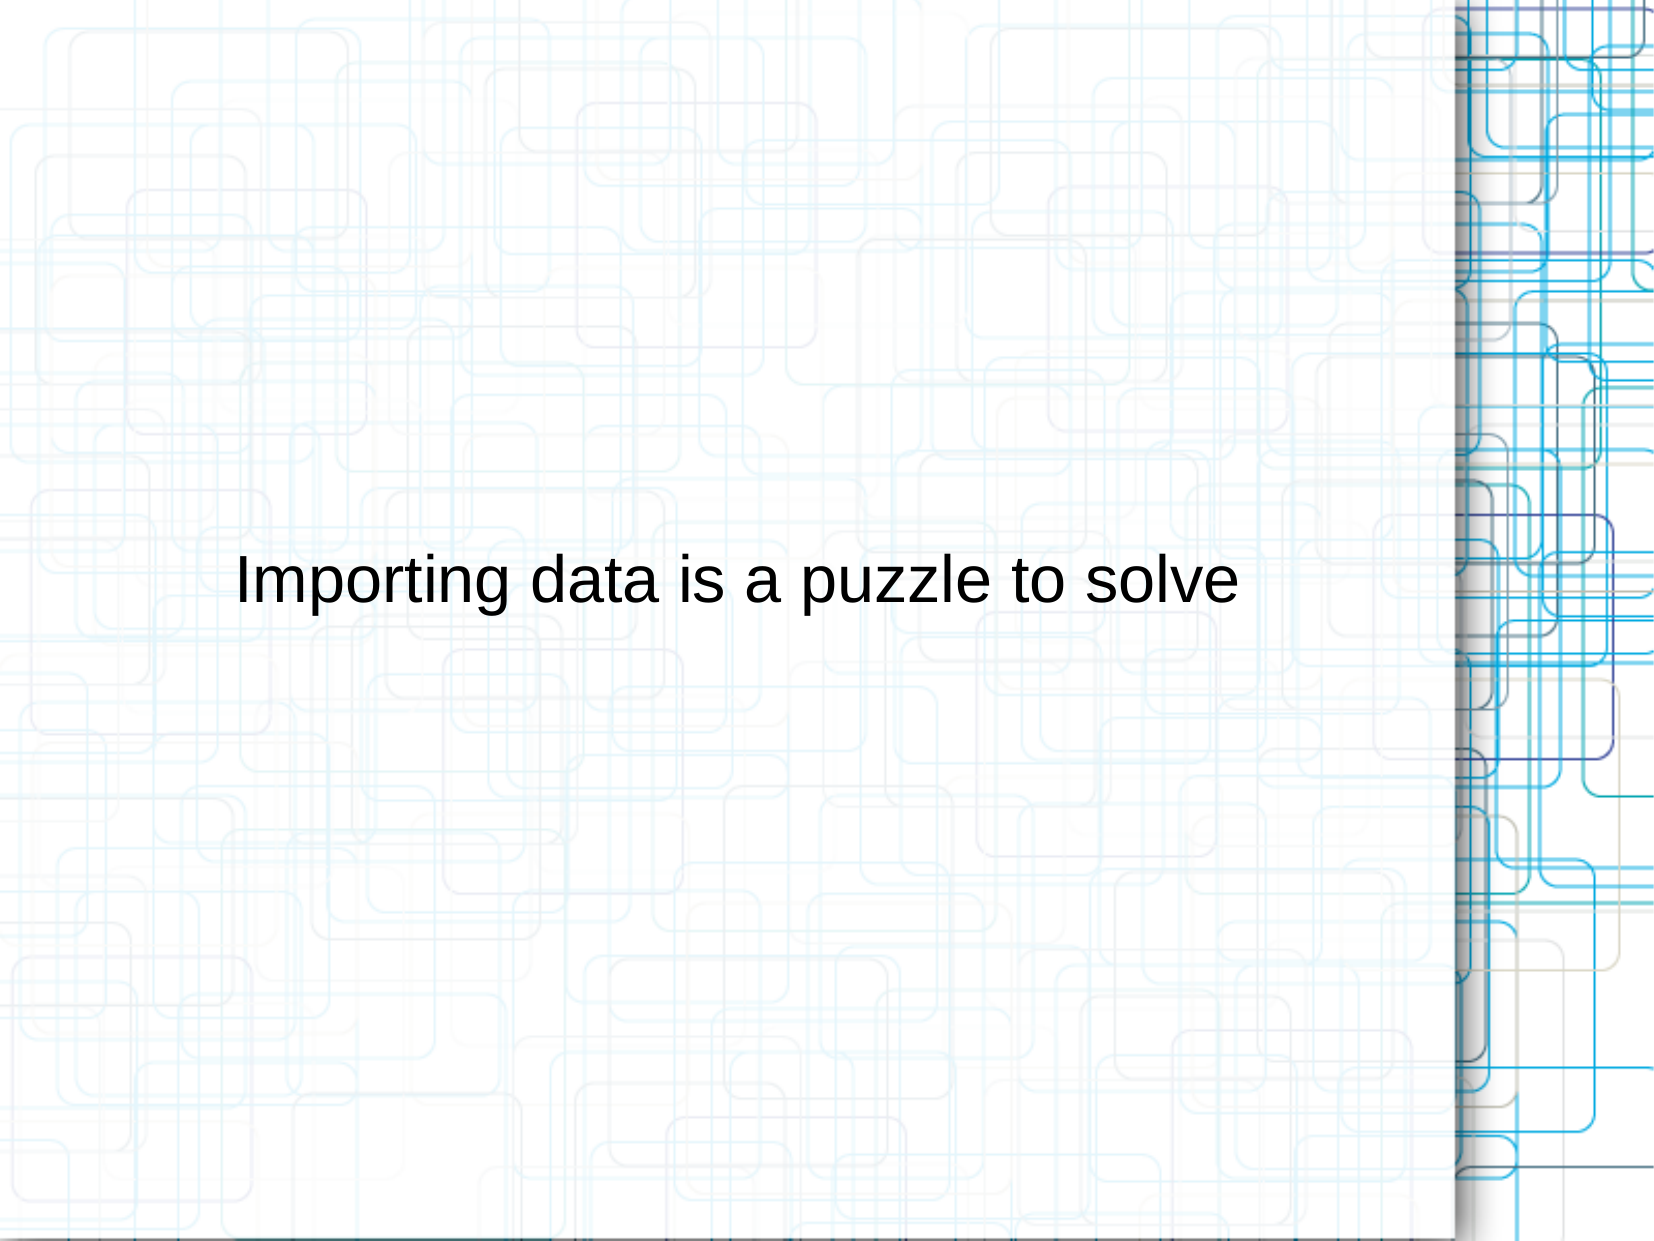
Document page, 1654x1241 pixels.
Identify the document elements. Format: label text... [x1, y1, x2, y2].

subtitle Importing data is a puzzle to solve [59, 56, 1418, 1102]
picture [0, 0, 1654, 1241]
